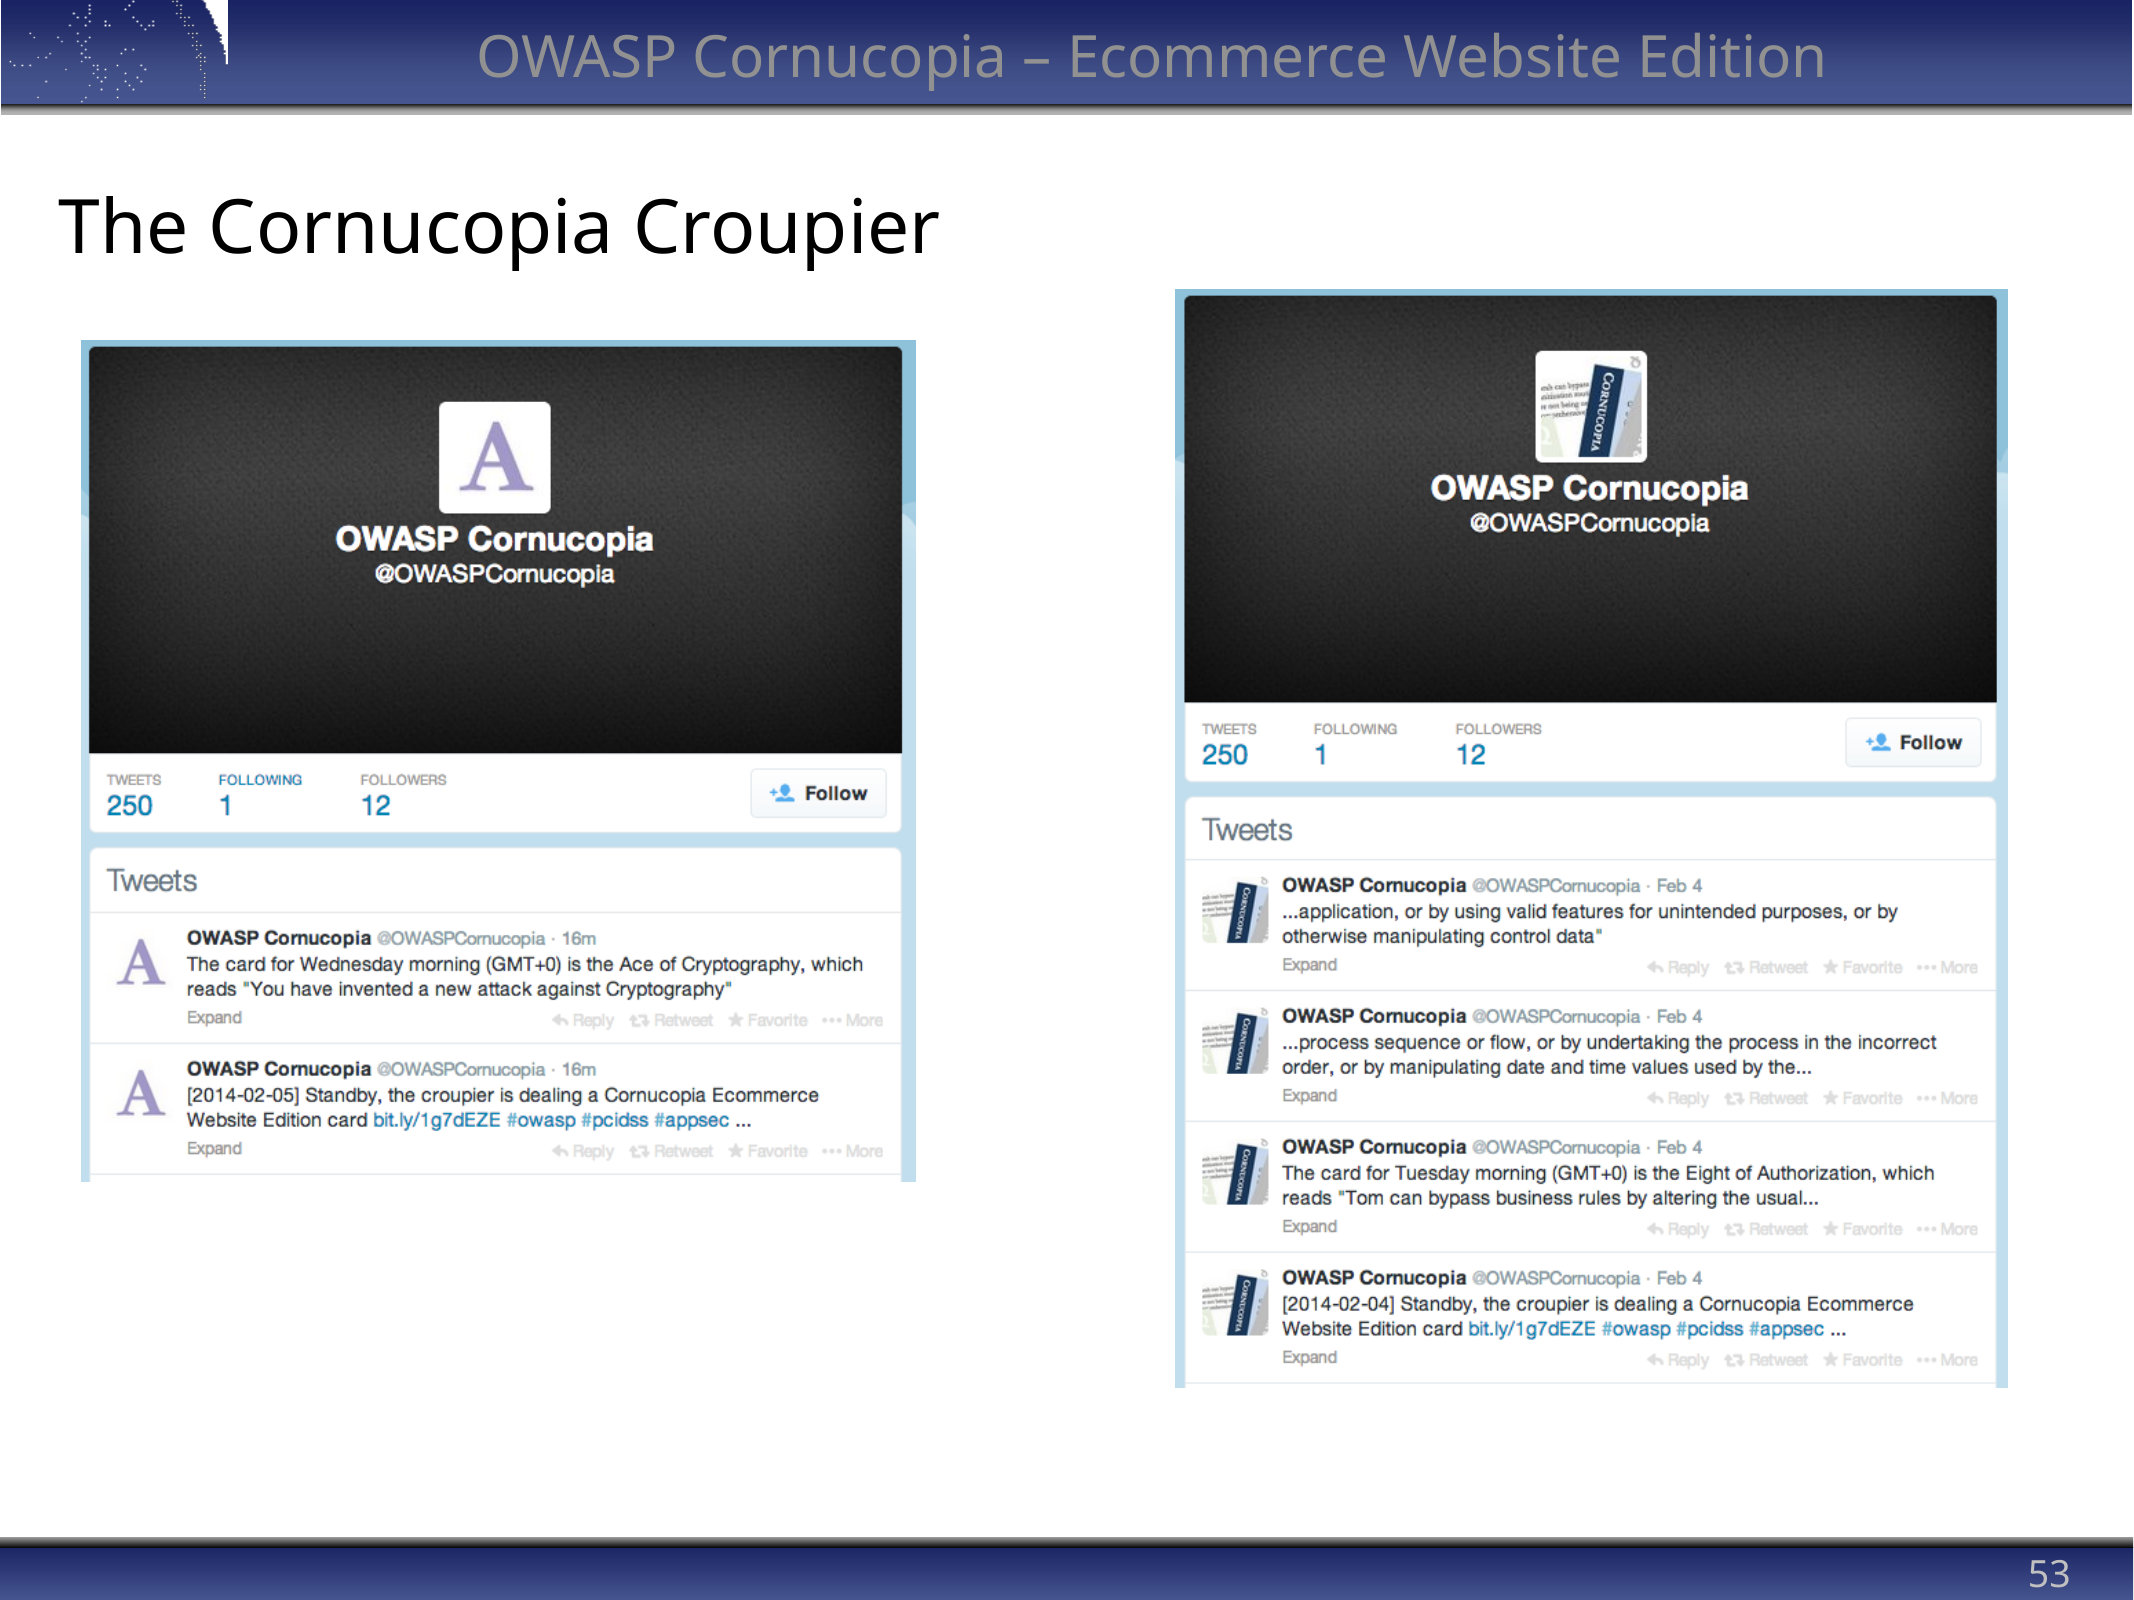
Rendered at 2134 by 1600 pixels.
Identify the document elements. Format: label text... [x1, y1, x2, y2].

title The Cornucopia Croupier [58, 124, 2126, 325]
picture [81, 340, 916, 1182]
picture [1175, 289, 2008, 1388]
